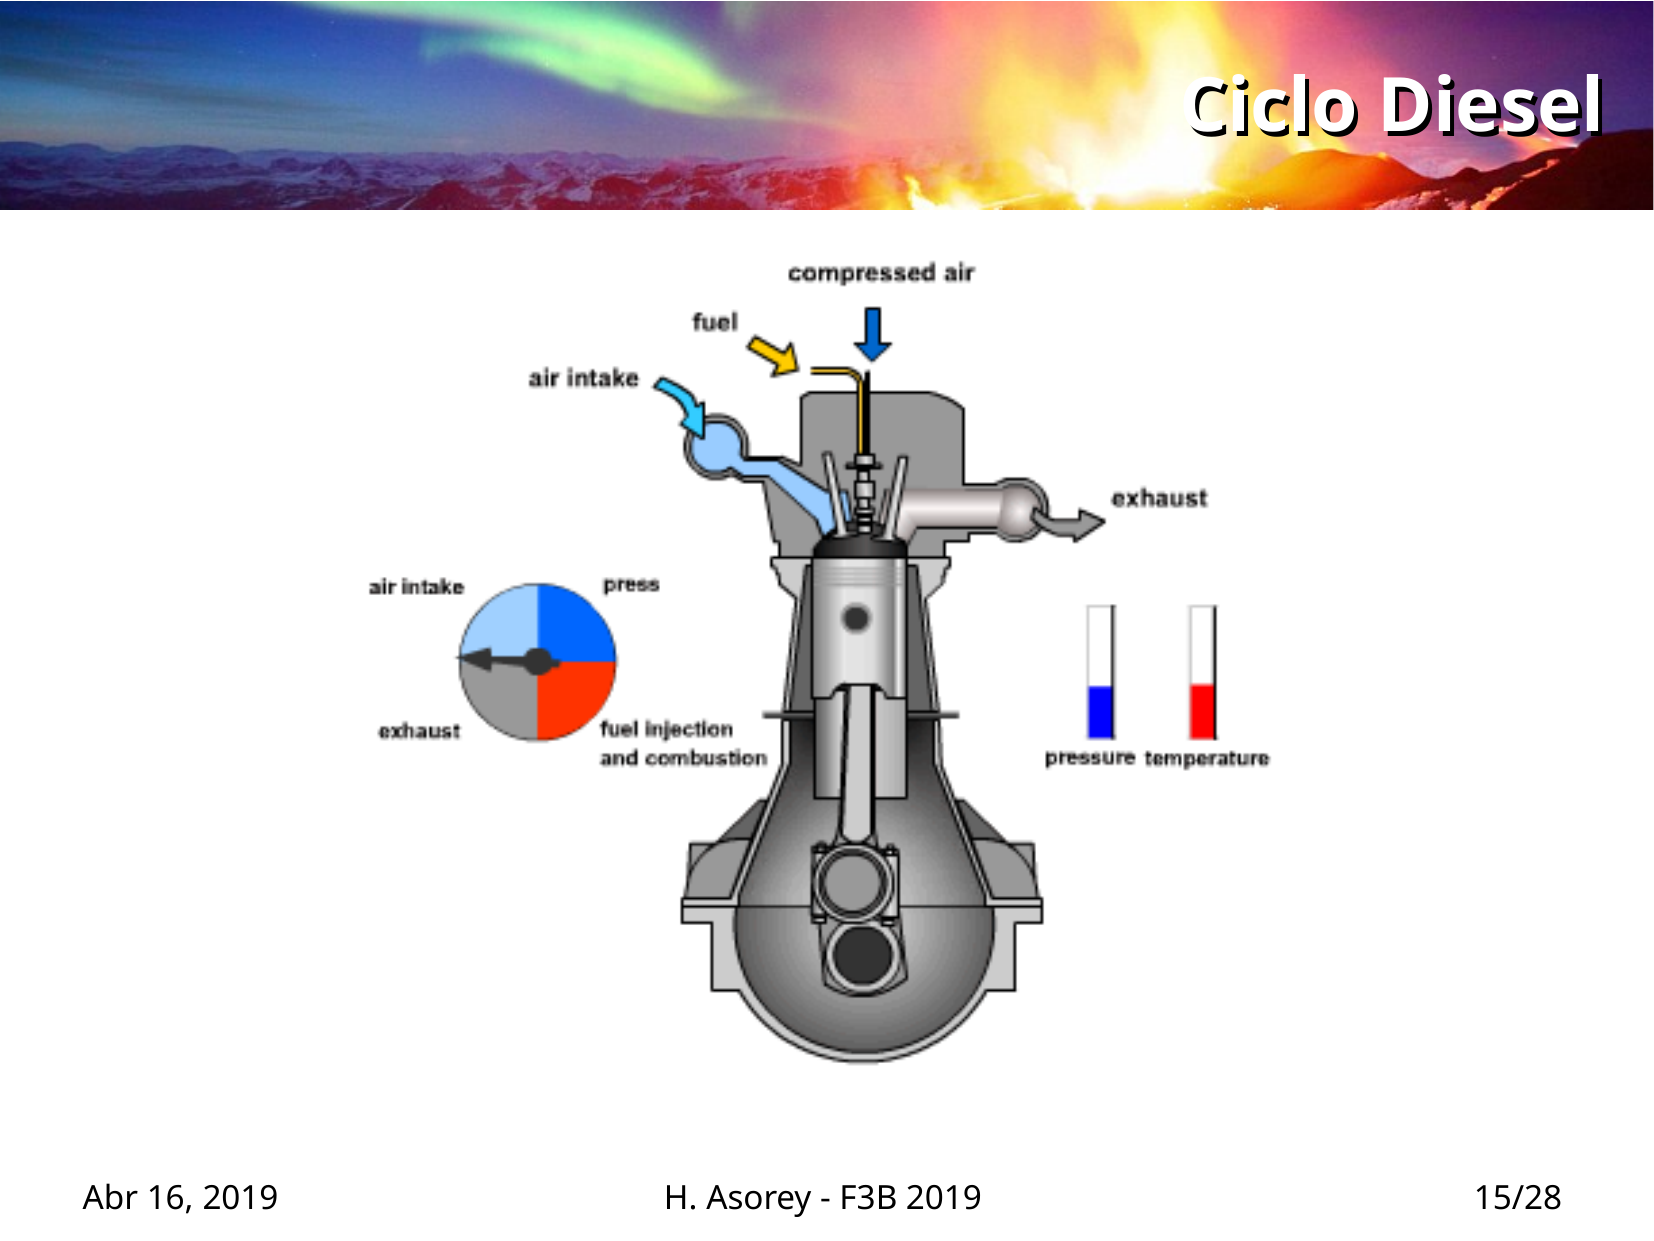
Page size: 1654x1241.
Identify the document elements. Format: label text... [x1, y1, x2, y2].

title Ciclo Diesel [45, 15, 1606, 191]
picture [0, 1, 1654, 210]
picture [284, 254, 1366, 1156]
